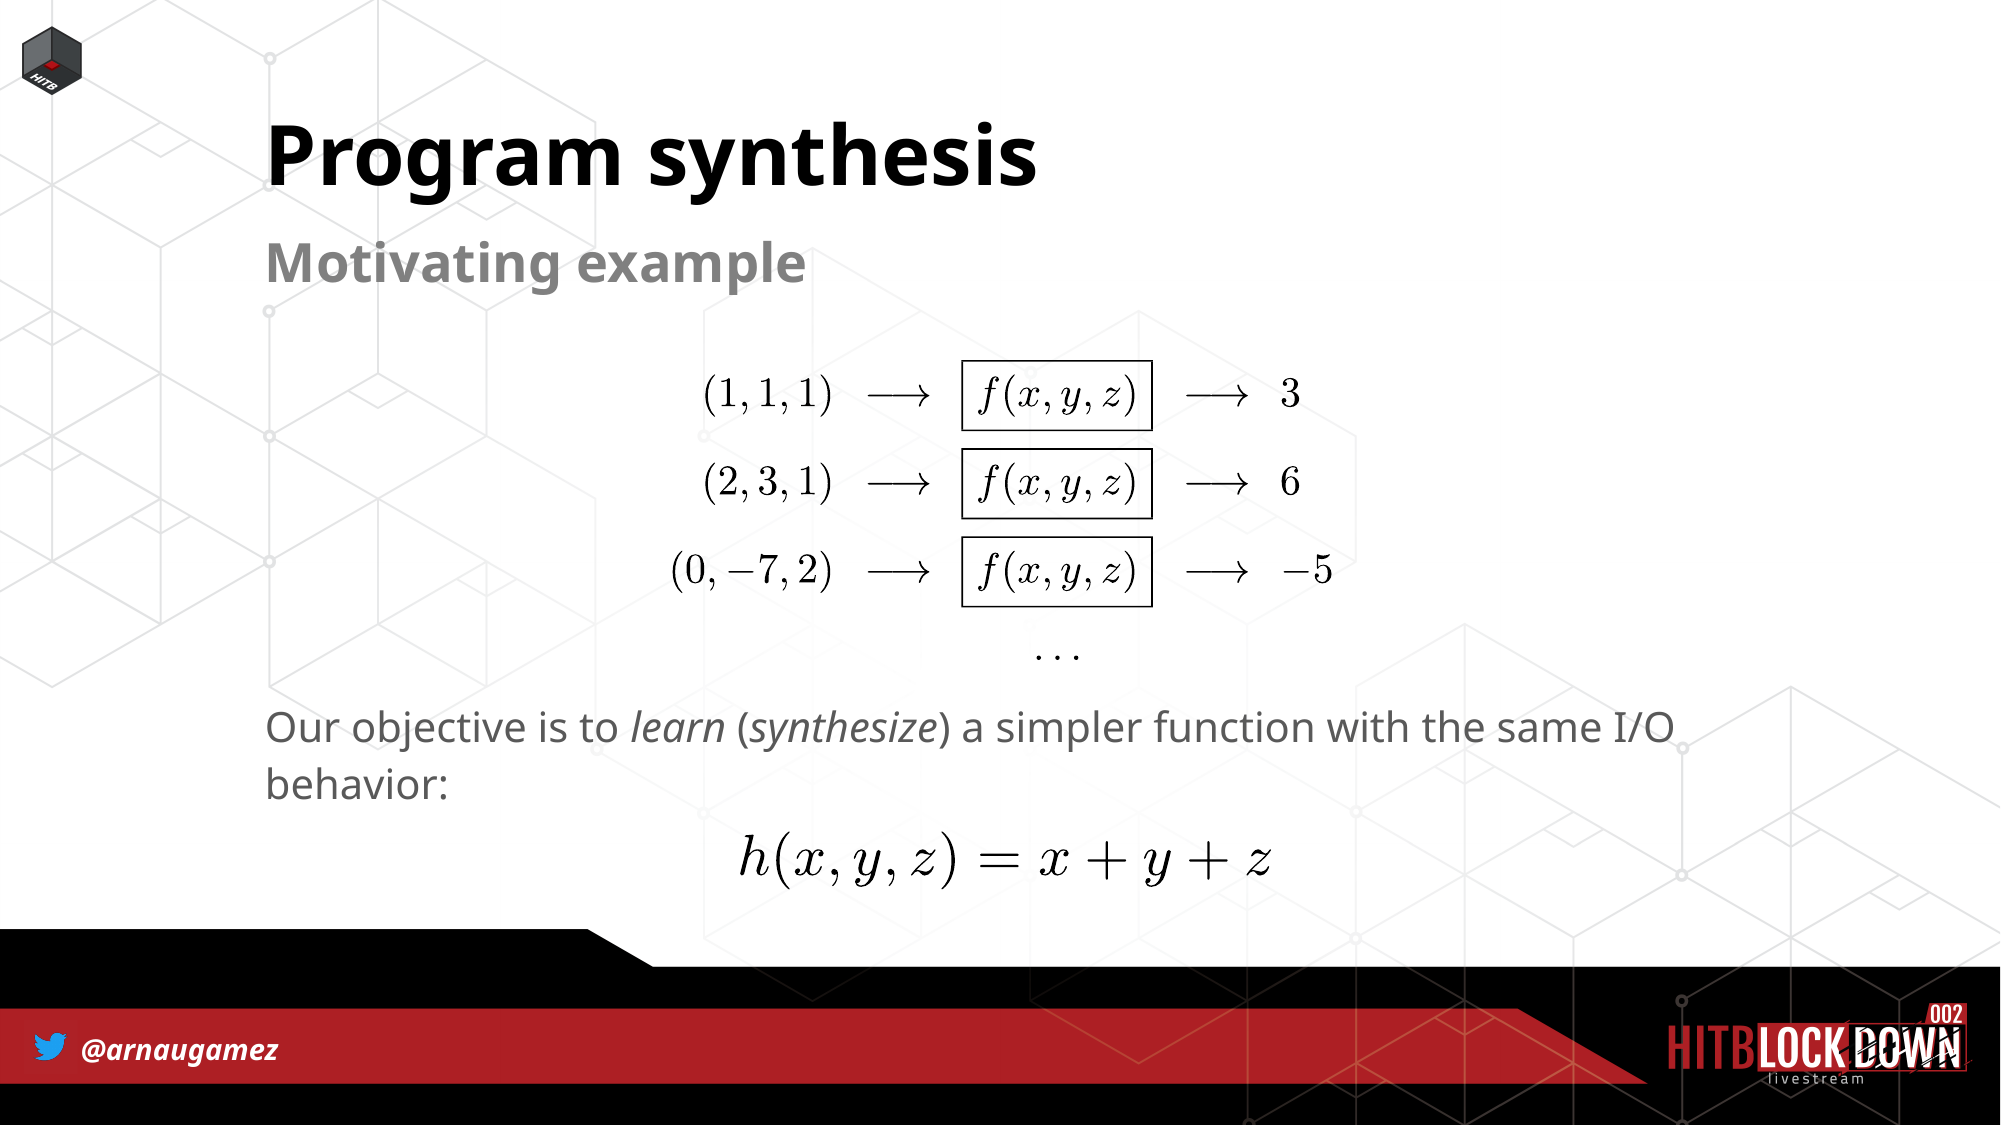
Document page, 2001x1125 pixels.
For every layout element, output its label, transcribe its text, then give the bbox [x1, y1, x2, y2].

text_box Motivating example [249, 227, 1790, 322]
title Program synthesis [249, 108, 1750, 210]
text_box Our objective is to learn (synthesize) a simpler function with the same I/O behavior: [250, 685, 1751, 829]
picture [0, 0, 2001, 1125]
